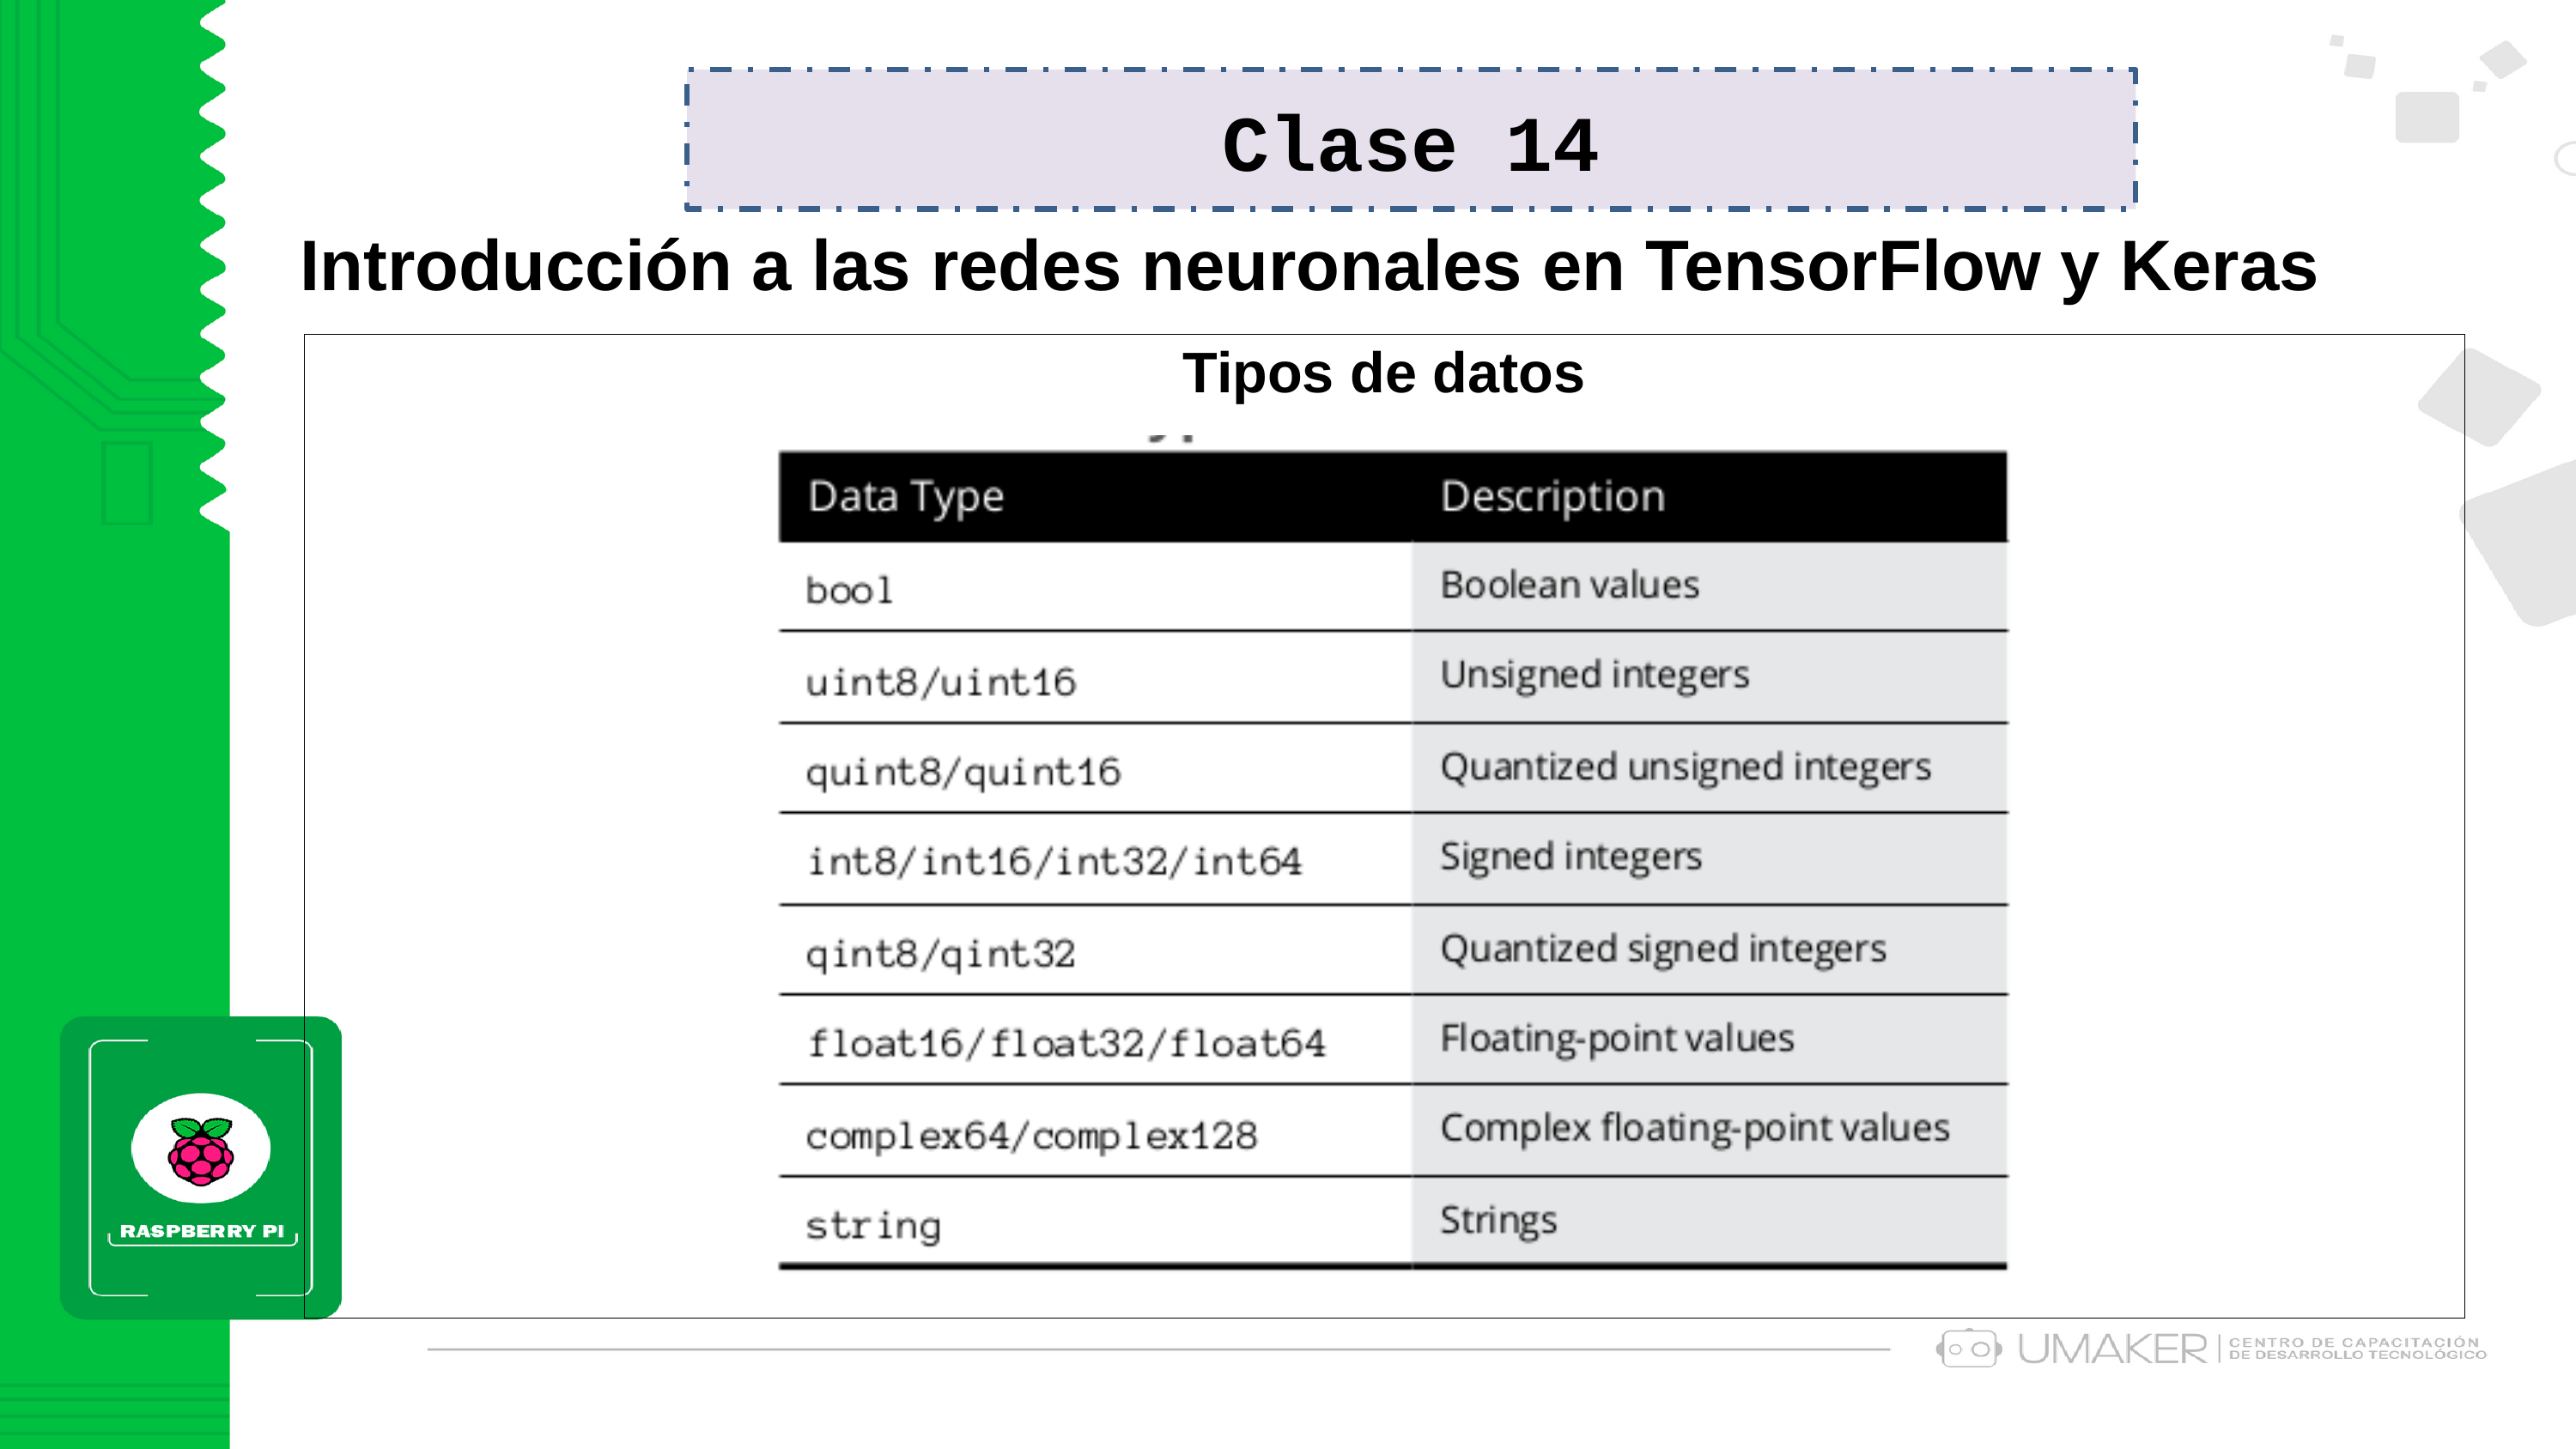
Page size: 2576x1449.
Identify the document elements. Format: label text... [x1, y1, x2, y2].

text_box Clase 14 [687, 70, 2136, 209]
picture [0, 0, 2576, 1449]
text_box Tipos de datos [304, 334, 2465, 1319]
text_box Introducción a las redes neuronales en TensorFlow y Keras [243, 213, 2378, 366]
